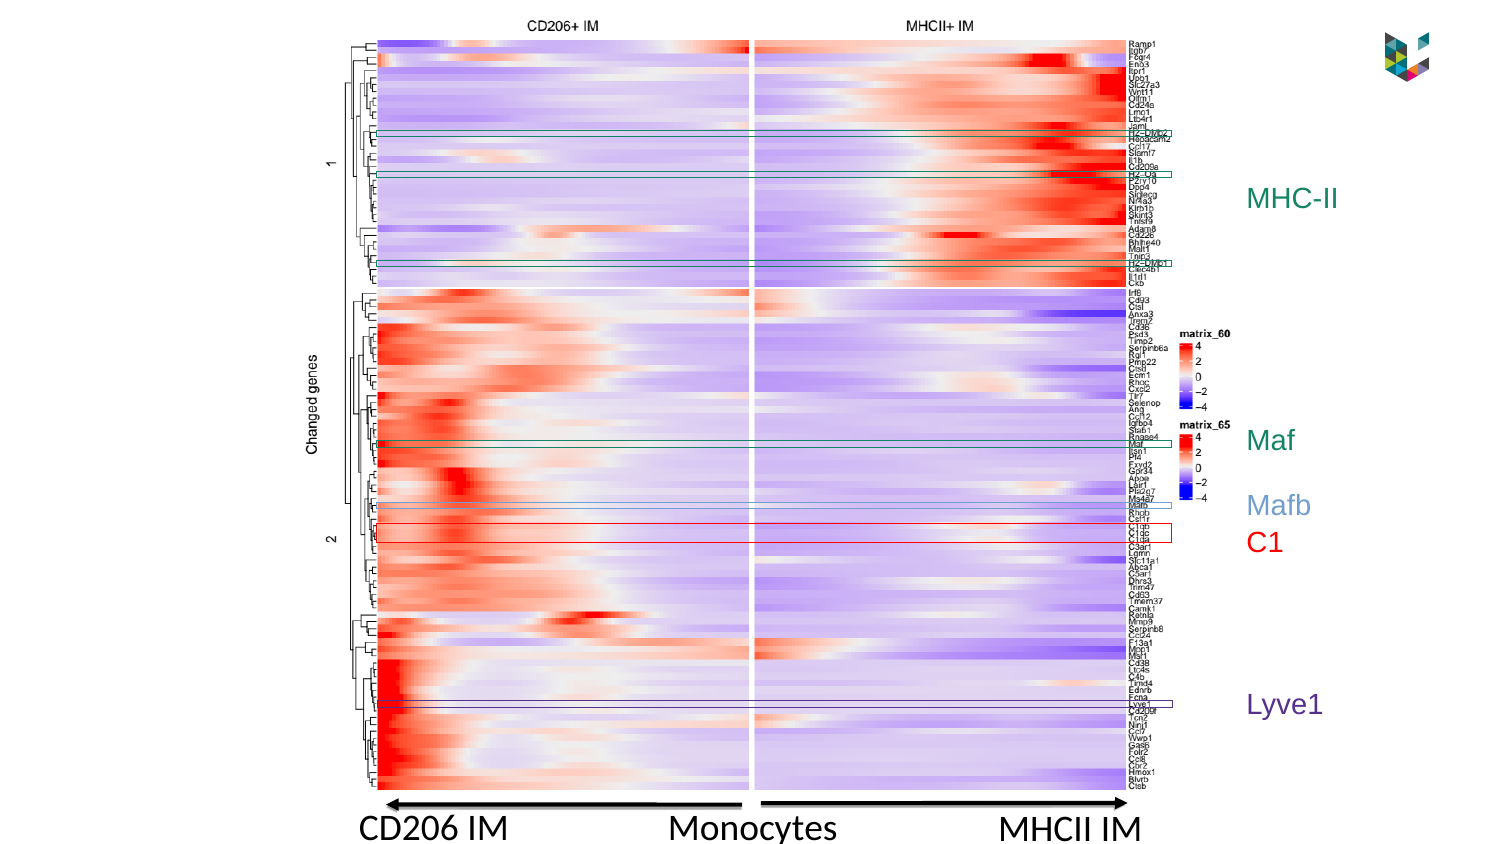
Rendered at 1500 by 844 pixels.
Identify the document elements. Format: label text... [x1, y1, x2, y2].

text_box Mafb [1231, 478, 1345, 527]
text_box C1 [1231, 527, 1299, 564]
picture [1385, 32, 1429, 82]
text_box Maf [1231, 414, 1311, 462]
text_box MHCII IM [983, 796, 1115, 800]
text_box MHCII IM [983, 804, 1128, 844]
text_box Lyve1 [1231, 678, 1339, 726]
text_box MHC-II [1231, 171, 1354, 220]
picture [300, 14, 1236, 795]
text_box Monocytes [630, 795, 875, 844]
text_box CD206 IM [311, 795, 557, 844]
